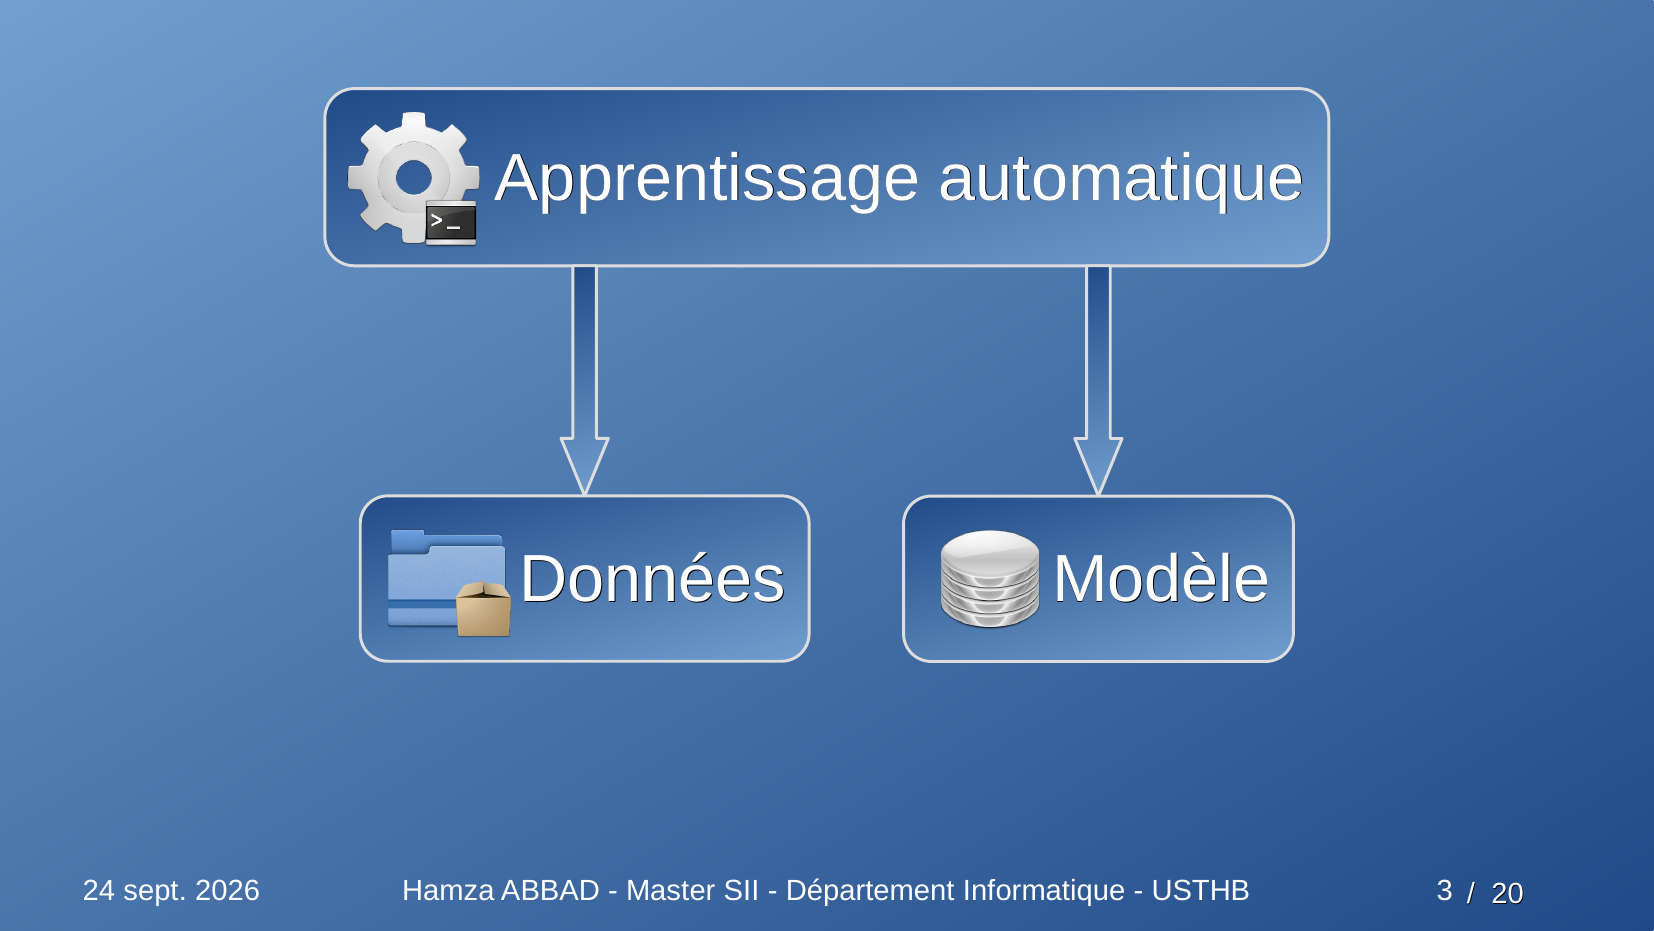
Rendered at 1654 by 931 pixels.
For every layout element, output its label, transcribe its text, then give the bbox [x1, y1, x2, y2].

text_box [1074, 265, 1123, 496]
text_box [561, 265, 609, 495]
text_box Modèle [903, 496, 1294, 662]
picture [924, 513, 1055, 644]
text_box Données [360, 495, 810, 662]
text_box Apprentissage automatique [324, 101, 330, 253]
text_box Apprentissage automatique [336, 88, 1329, 266]
picture [383, 519, 514, 650]
picture [330, 94, 497, 260]
